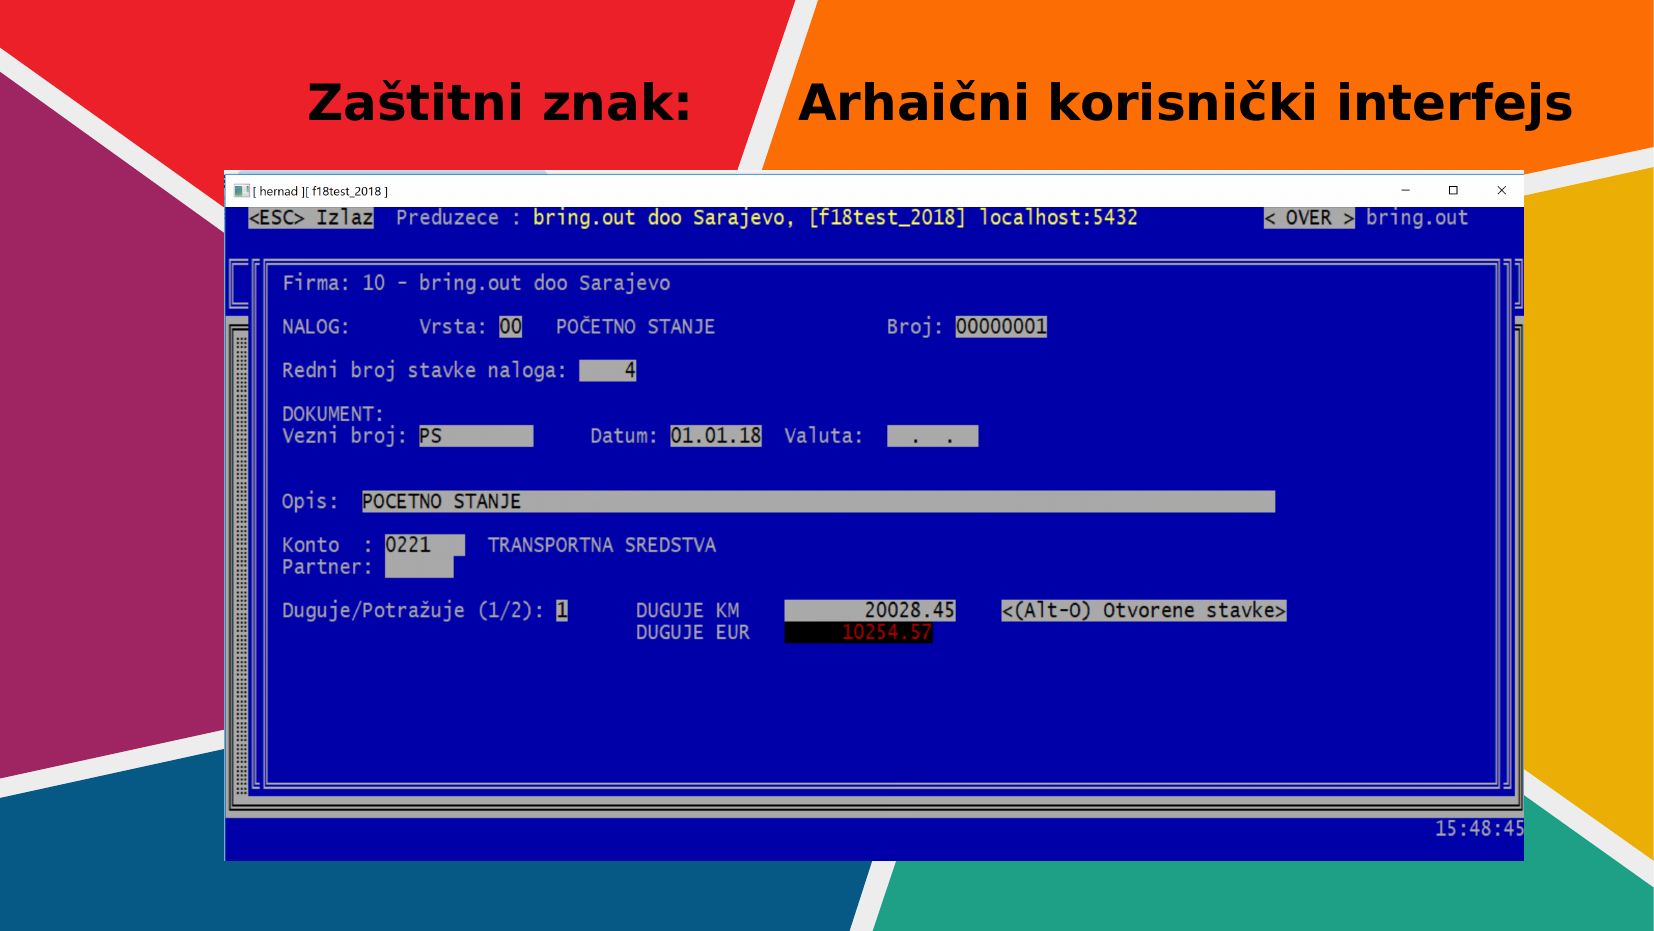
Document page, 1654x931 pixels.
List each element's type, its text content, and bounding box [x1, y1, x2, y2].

picture [224, 170, 1524, 861]
subtitle Zaštitni znak: Arhaični korisnički interfejs [307, 35, 1654, 171]
